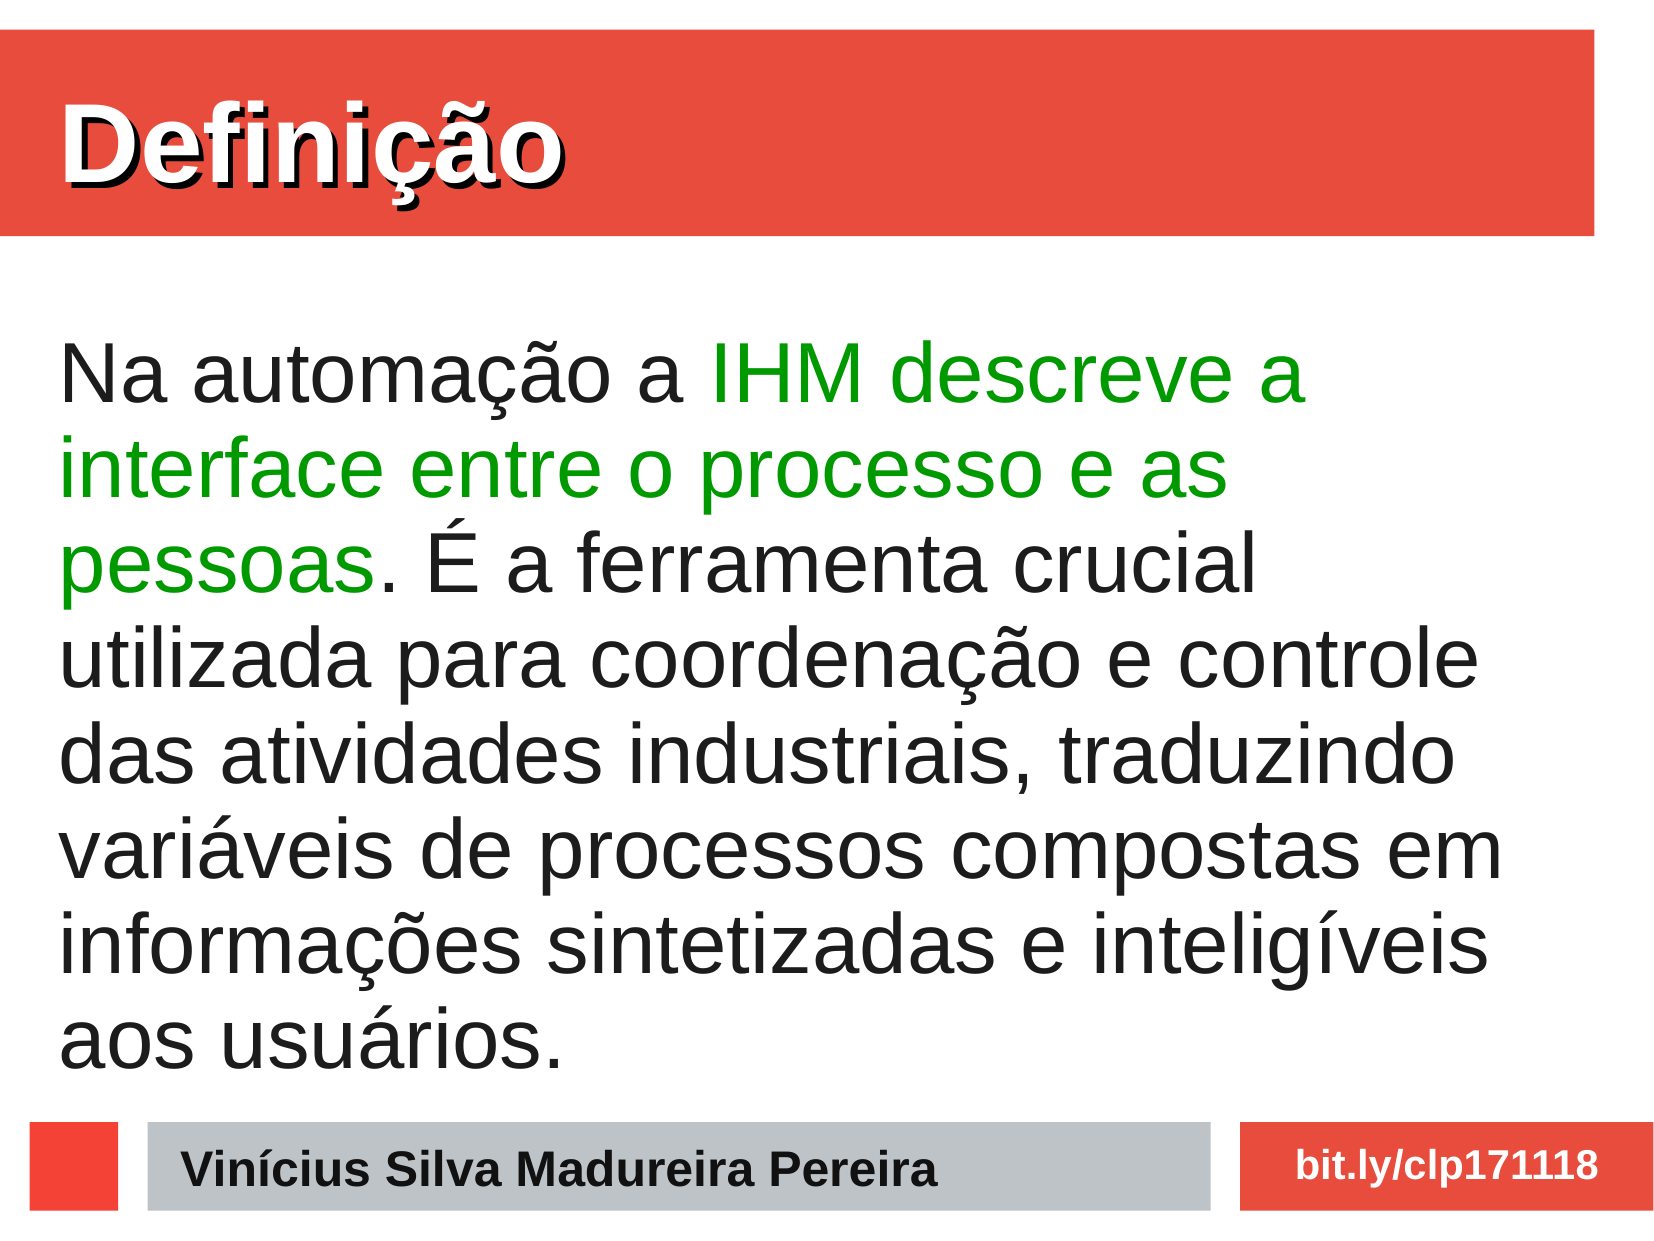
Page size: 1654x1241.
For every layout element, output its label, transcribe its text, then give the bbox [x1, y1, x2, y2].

title Definição [59, 59, 1595, 207]
list Na automação a IHM descreve a interface entre o processo e as pessoas. É a ferramenta crucial utilizada para coordenação e controle das atividades industriais, traduzindo variáveis de processos compostas em informações sintetizadas e inteligíveis aos usuários. [59, 324, 1565, 1093]
text_box bit.ly/clp171118 [1228, 1133, 1654, 1205]
text_box Vinícius Silva Madureira Pereira [165, 1133, 1170, 1205]
